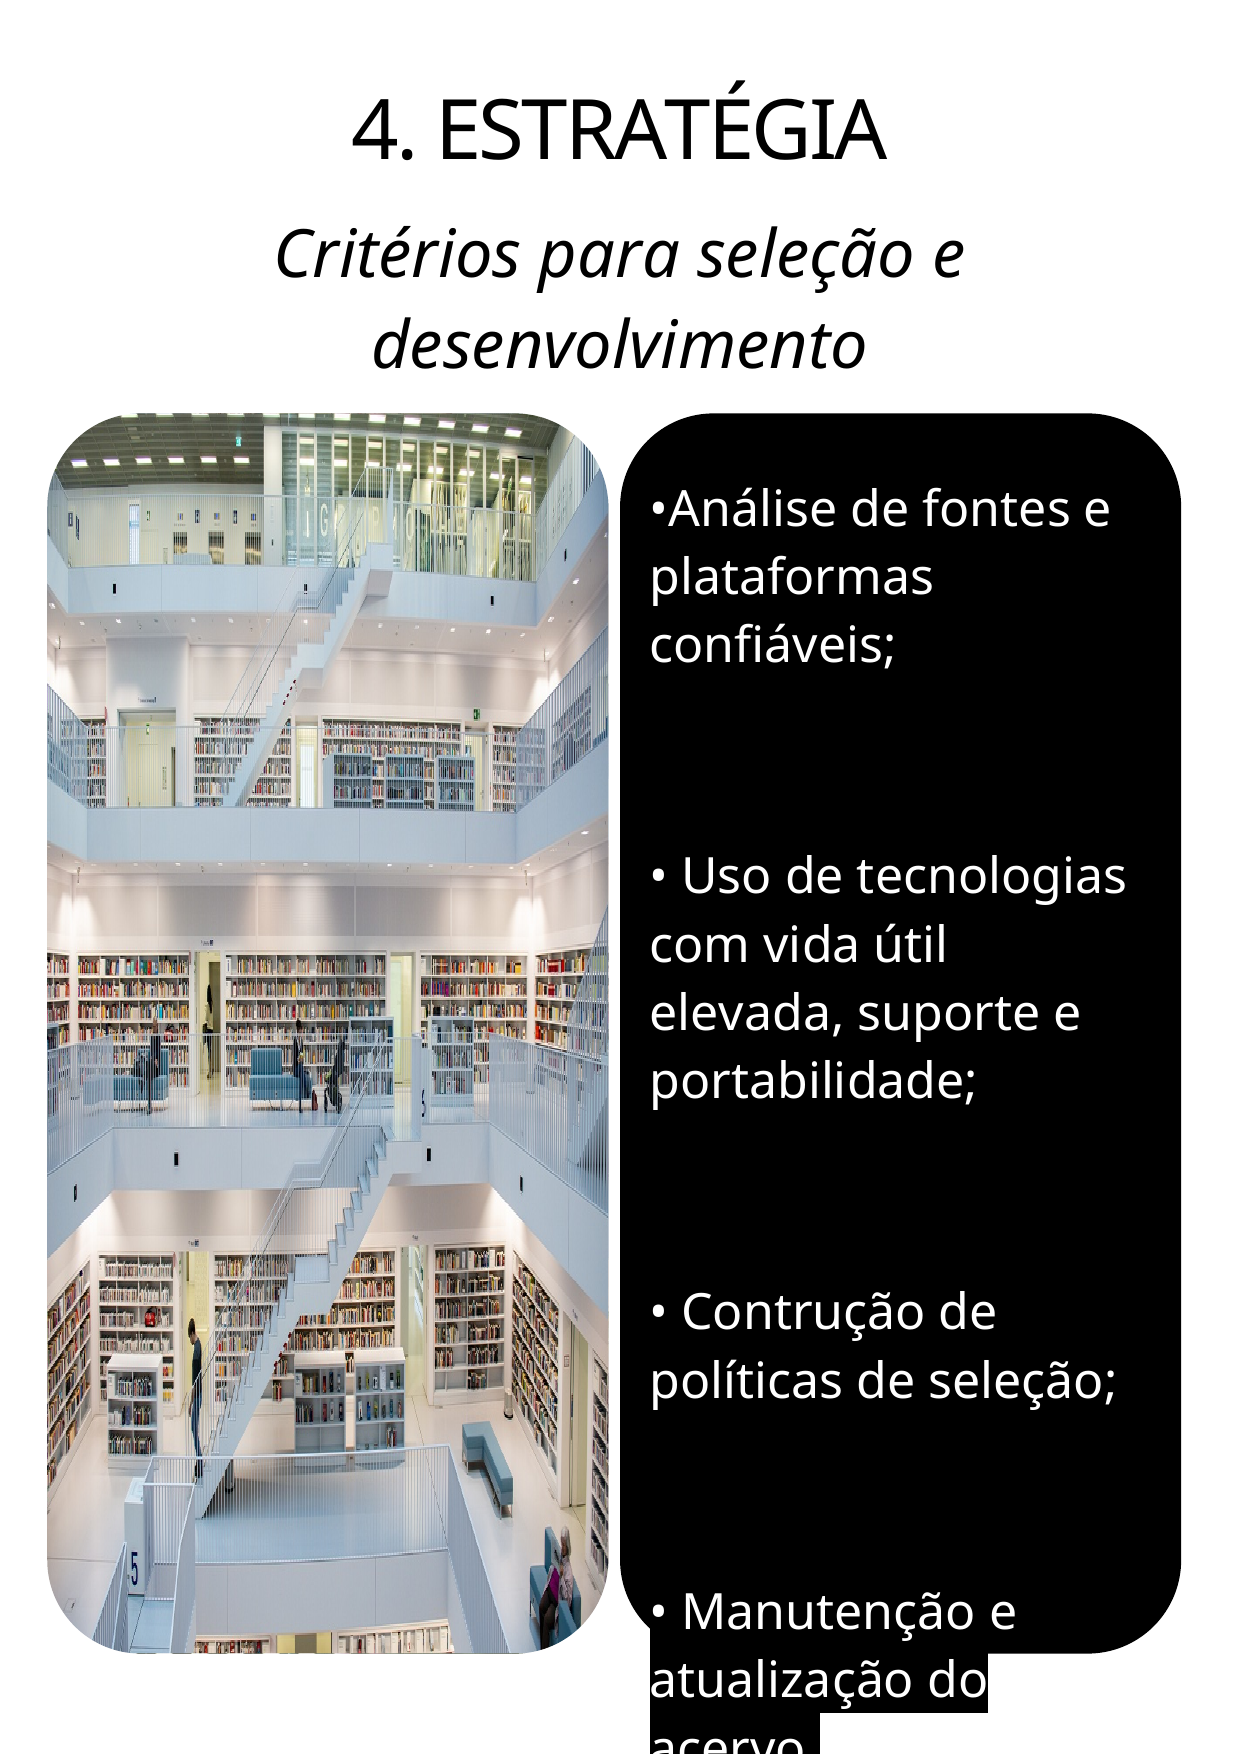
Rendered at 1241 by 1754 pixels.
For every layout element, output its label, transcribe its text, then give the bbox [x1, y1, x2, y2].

text_box [47, 413, 609, 1654]
text_box [620, 413, 1182, 1654]
text_box •Análise de fontes e plataformas confiáveis; • Uso de tecnologias com vida útil elevada, suporte e portabilidade; • Contrução de políticas de seleção; • Manutenção e atualização do acervo. [649, 472, 1152, 1610]
text_box Critérios para seleção e desenvolvimento [59, 206, 1182, 364]
text_box 4. Estratégia [59, 70, 1182, 178]
